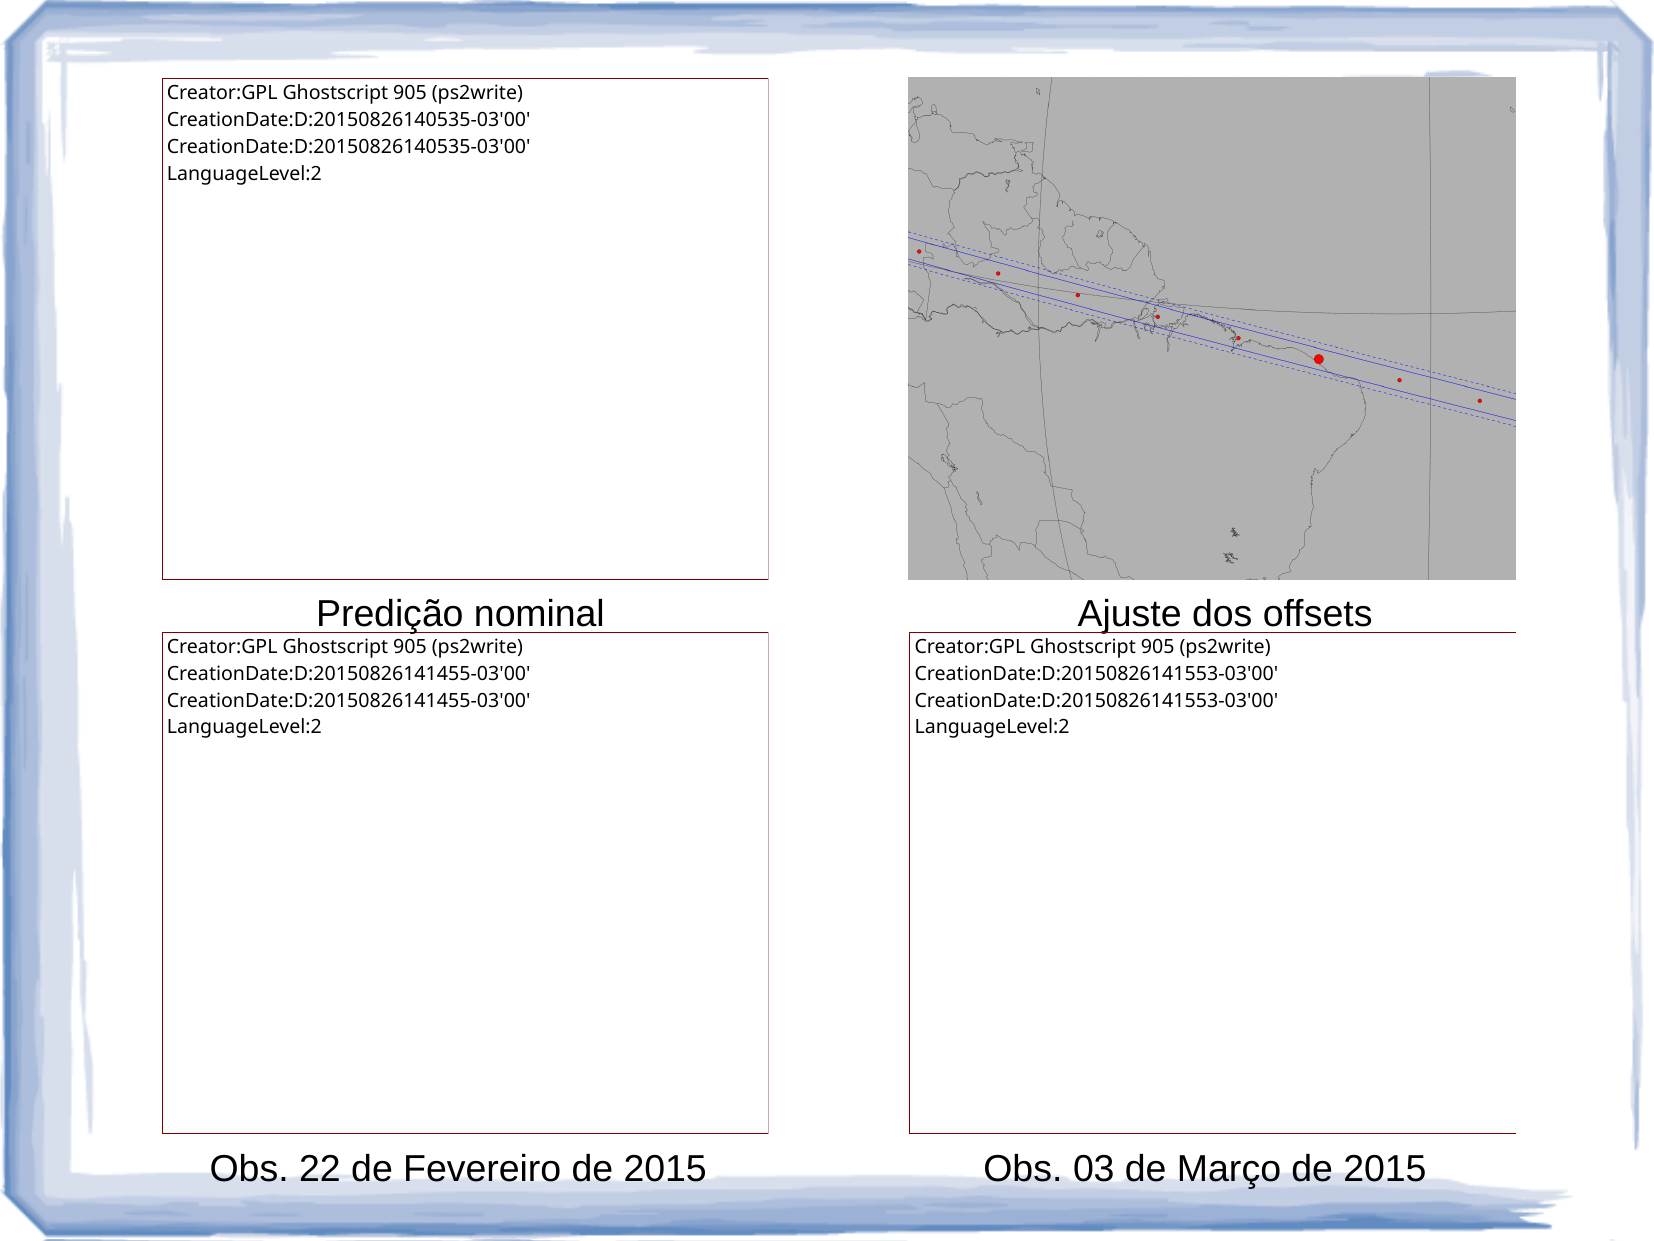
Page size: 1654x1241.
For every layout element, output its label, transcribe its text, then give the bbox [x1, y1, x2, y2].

text_box Obs. 22 de Fevereiro de 2015 [194, 1139, 722, 1197]
text_box Obs. 03 de Março de 2015 [968, 1139, 1442, 1197]
text_box Predição nominal [301, 584, 620, 642]
text_box Ajuste dos offsets [1062, 584, 1388, 631]
picture [0, 0, 1654, 1241]
